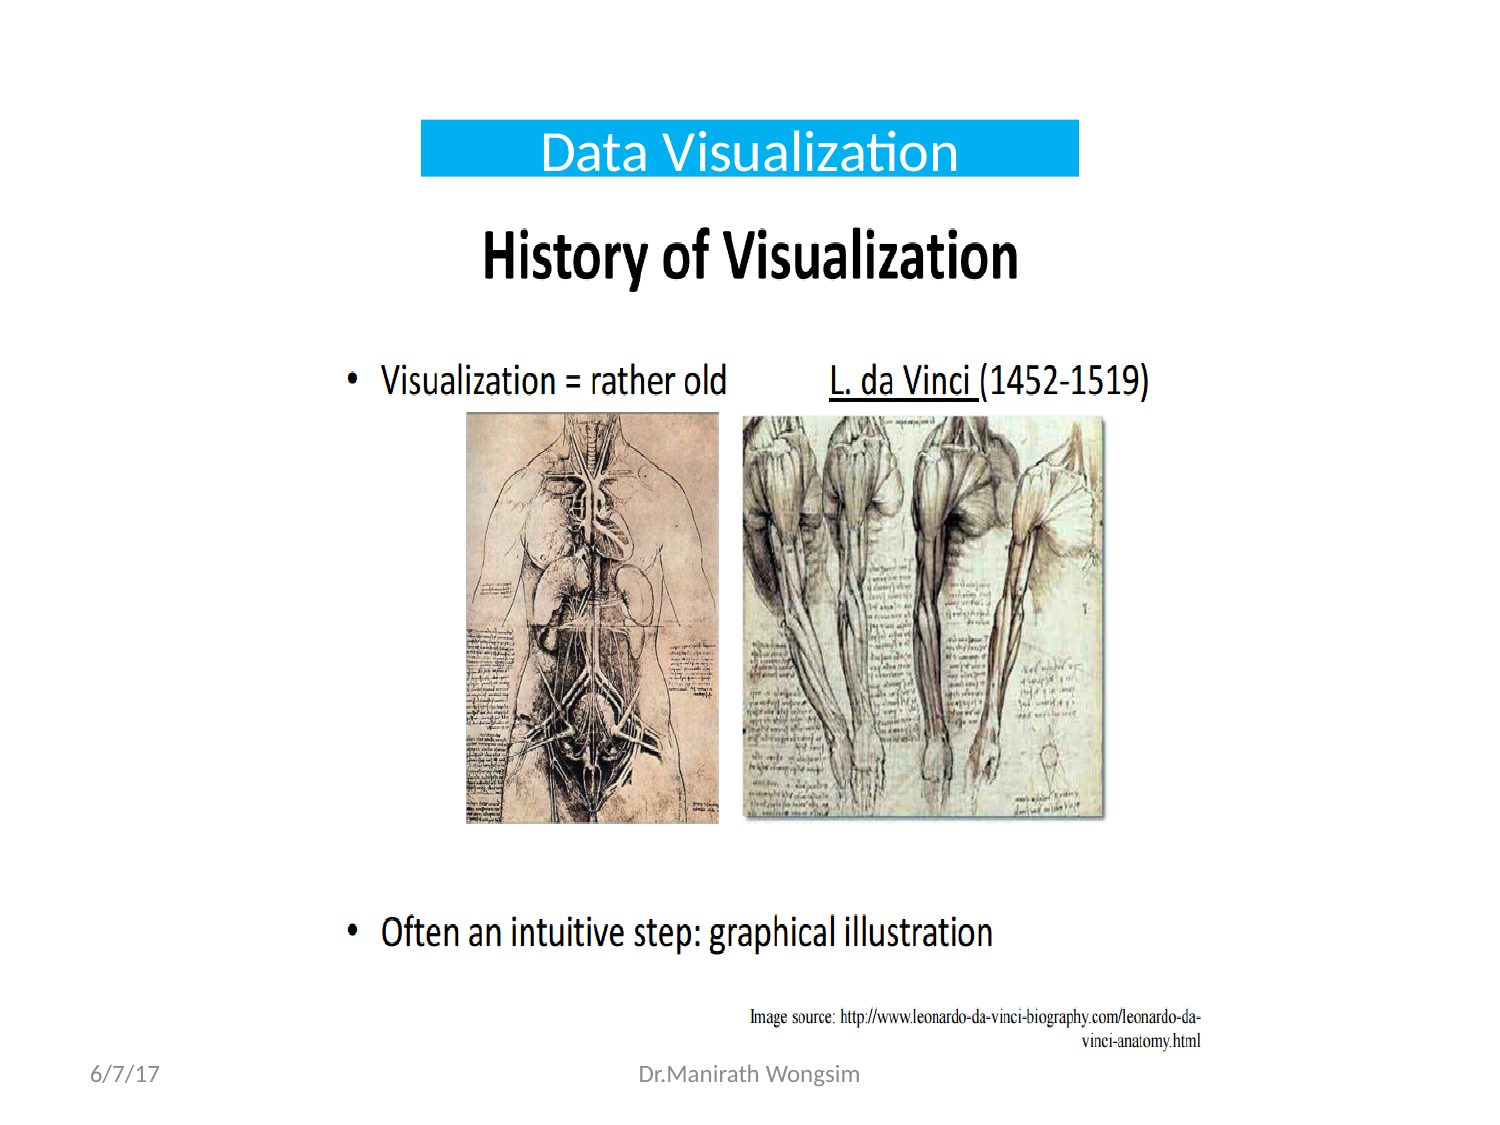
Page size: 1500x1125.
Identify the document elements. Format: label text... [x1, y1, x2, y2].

text_box 06/07/2017 [74, 1042, 425, 1103]
text_box Data Visualization [421, 119, 1079, 177]
picture [299, 226, 1232, 1068]
text_box Dr.Manirath Wongsim [512, 1042, 988, 1103]
